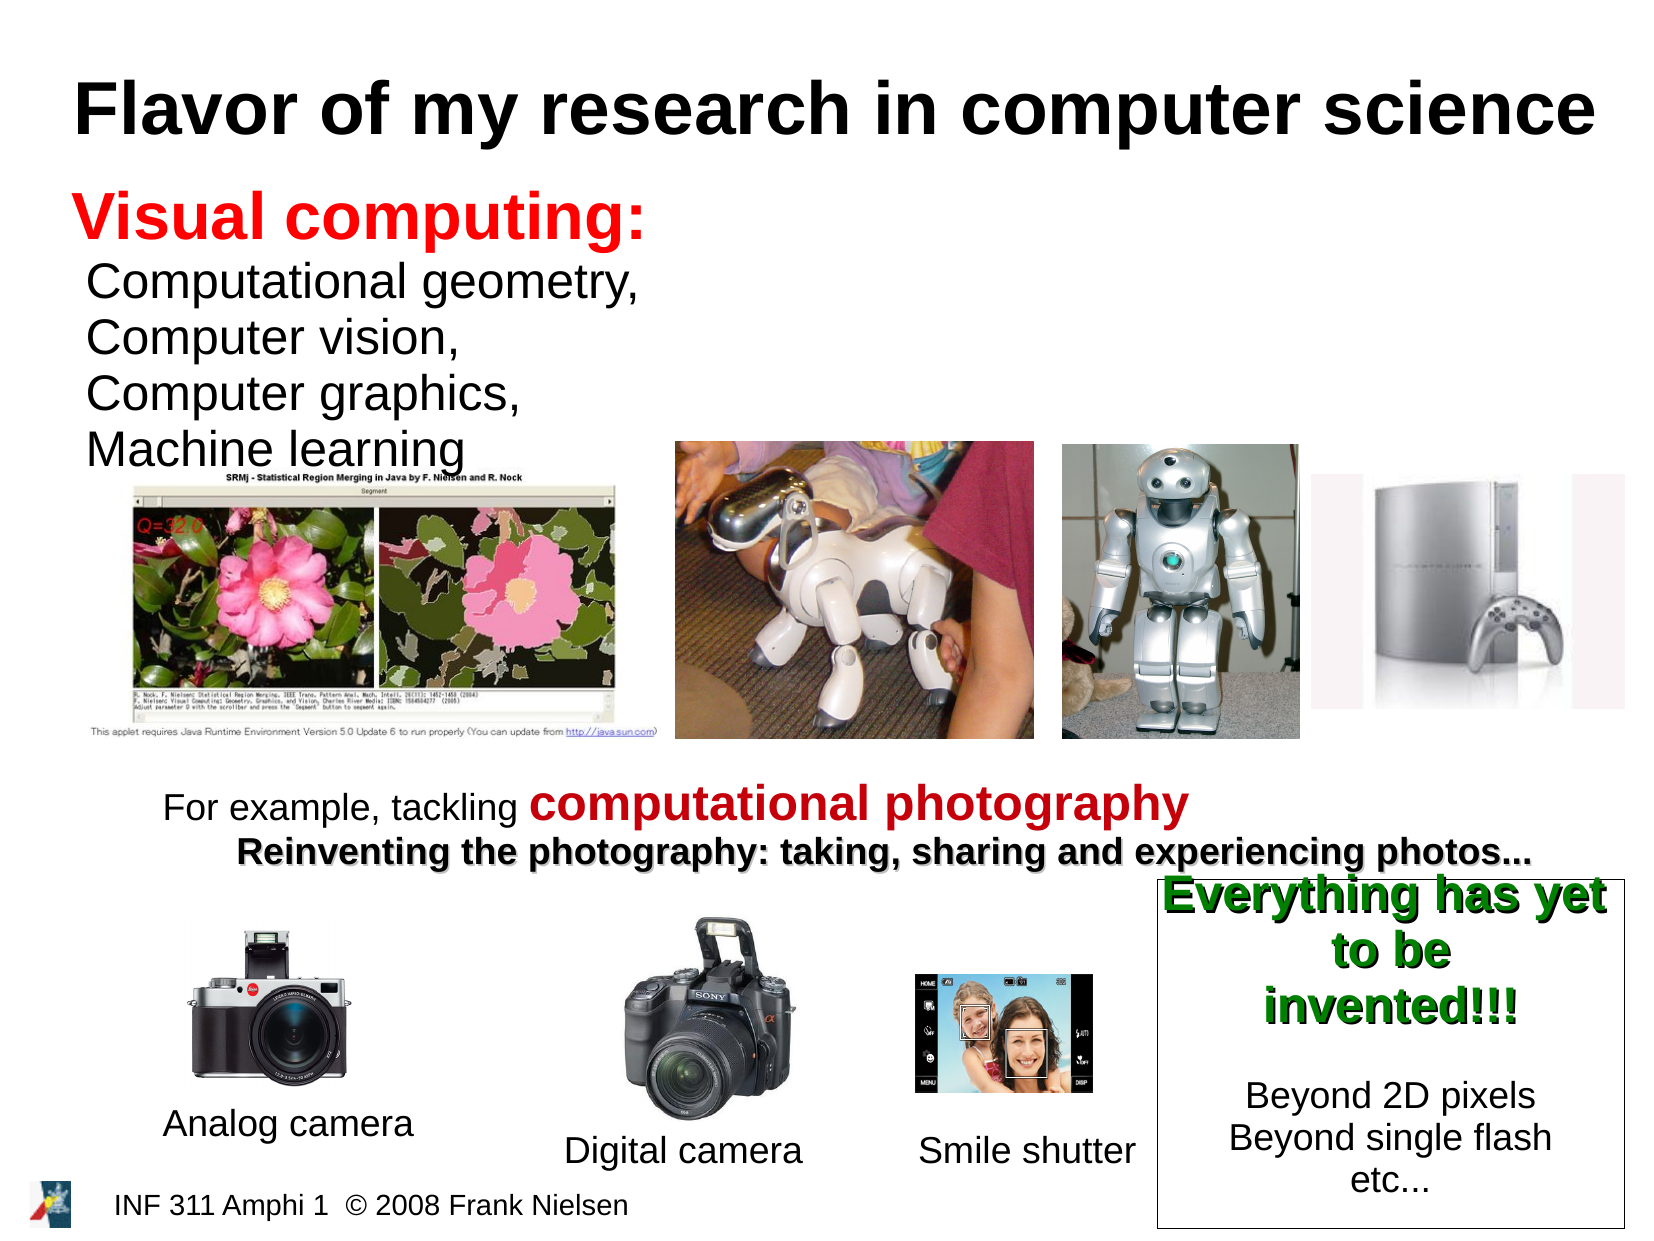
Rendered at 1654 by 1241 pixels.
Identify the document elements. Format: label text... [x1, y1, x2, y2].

picture [1062, 508, 1300, 739]
picture [915, 974, 1093, 1093]
text_box Flavor of my research in computer science [59, 59, 1625, 266]
text_box Smile shutter [903, 1122, 1152, 1179]
picture [620, 915, 798, 1122]
text_box [362, 181, 392, 246]
text_box Digital camera [549, 1122, 818, 1179]
text_box [59, 413, 1654, 508]
picture [177, 915, 364, 1094]
picture [675, 508, 1034, 739]
text_box Visual computing: Computational geometry, Computer vision, Computer graphics, Machine learning [56, 171, 674, 485]
picture [88, 508, 661, 739]
text_box Everything has yet to be invented!!! Beyond 2D pixels Beyond single flash etc... [1157, 879, 1625, 1229]
text_box Analog camera [147, 1094, 429, 1152]
picture [29, 1181, 71, 1228]
picture [1311, 474, 1625, 709]
text_box For example, tackling computational photography Reinventing the photography: taking, sharing and experiencing photos... [147, 767, 1559, 883]
